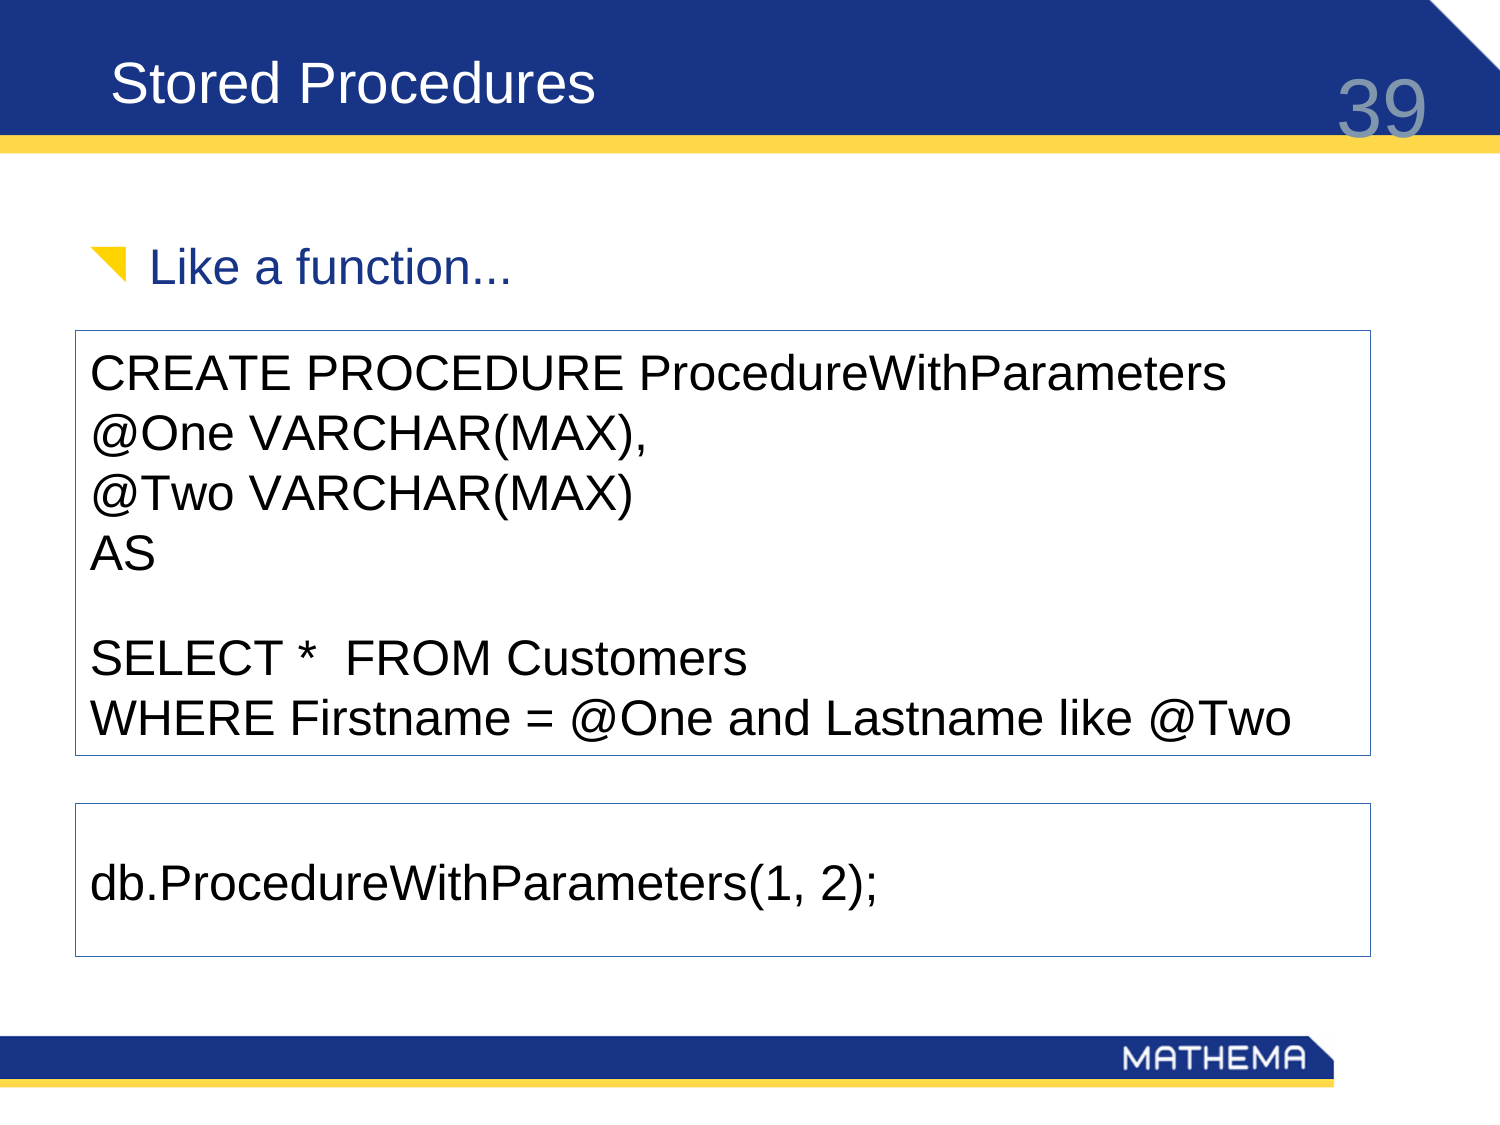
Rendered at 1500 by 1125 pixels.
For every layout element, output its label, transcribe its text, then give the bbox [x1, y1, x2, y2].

picture [0, 0, 1500, 1125]
list Like a function... [75, 227, 1426, 970]
title Stored Procedures [75, 0, 1426, 174]
